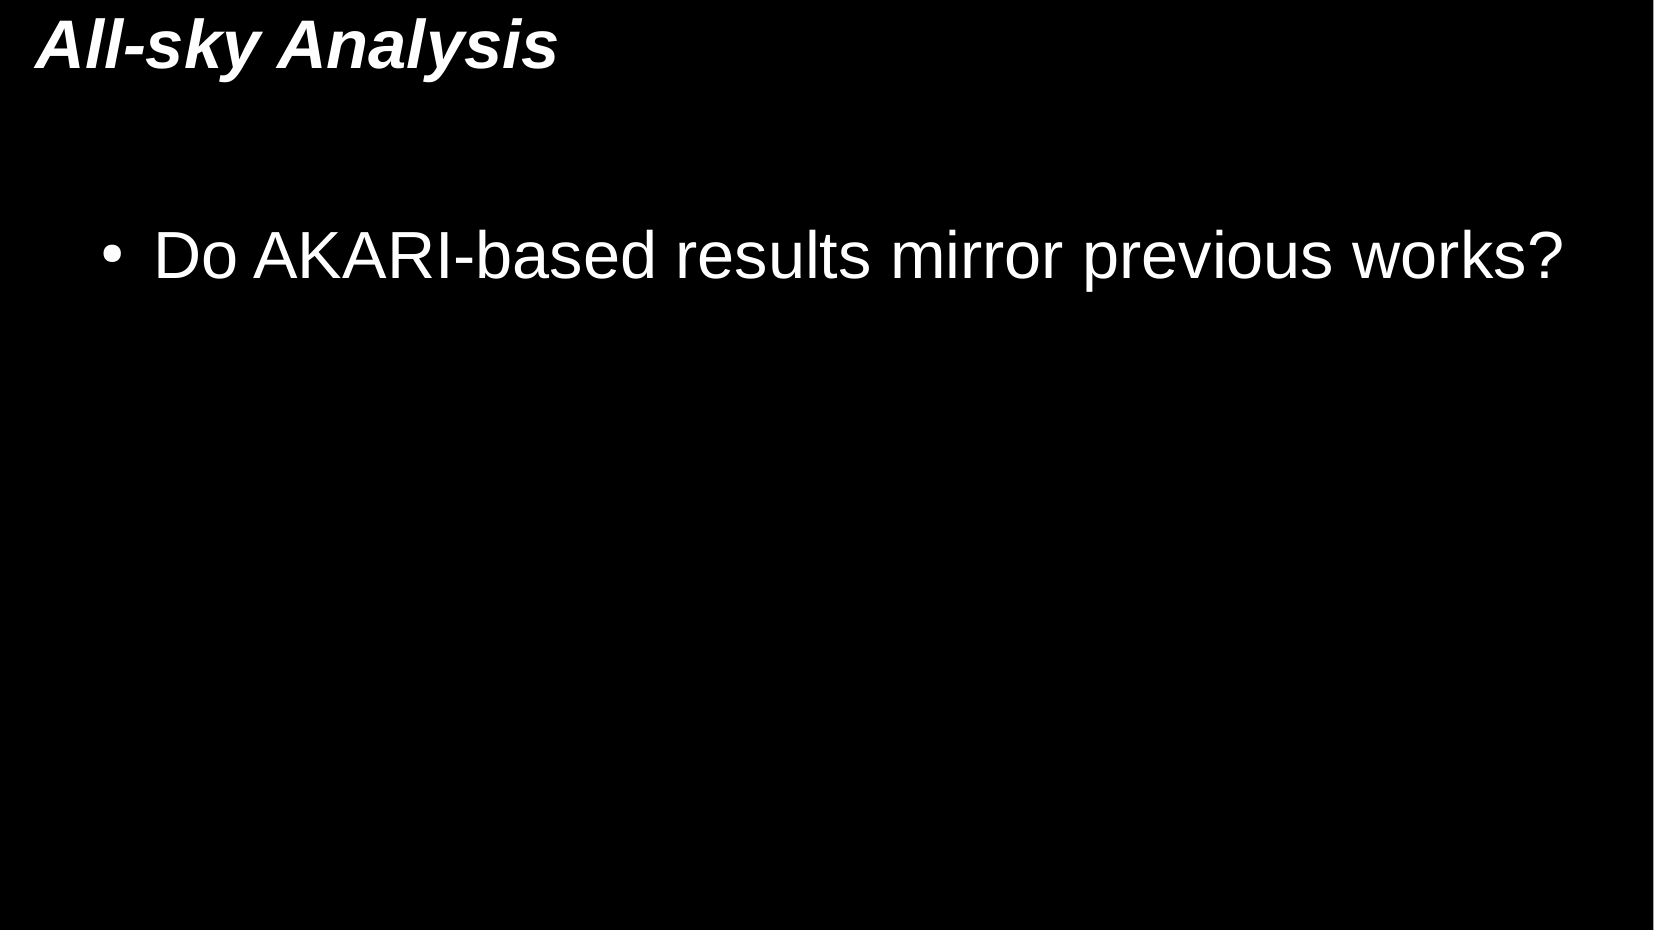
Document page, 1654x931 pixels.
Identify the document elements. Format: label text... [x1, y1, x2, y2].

title All-sky Analysis [0, 0, 1654, 91]
list Do AKARI-based results mirror previous works? [82, 217, 1571, 758]
